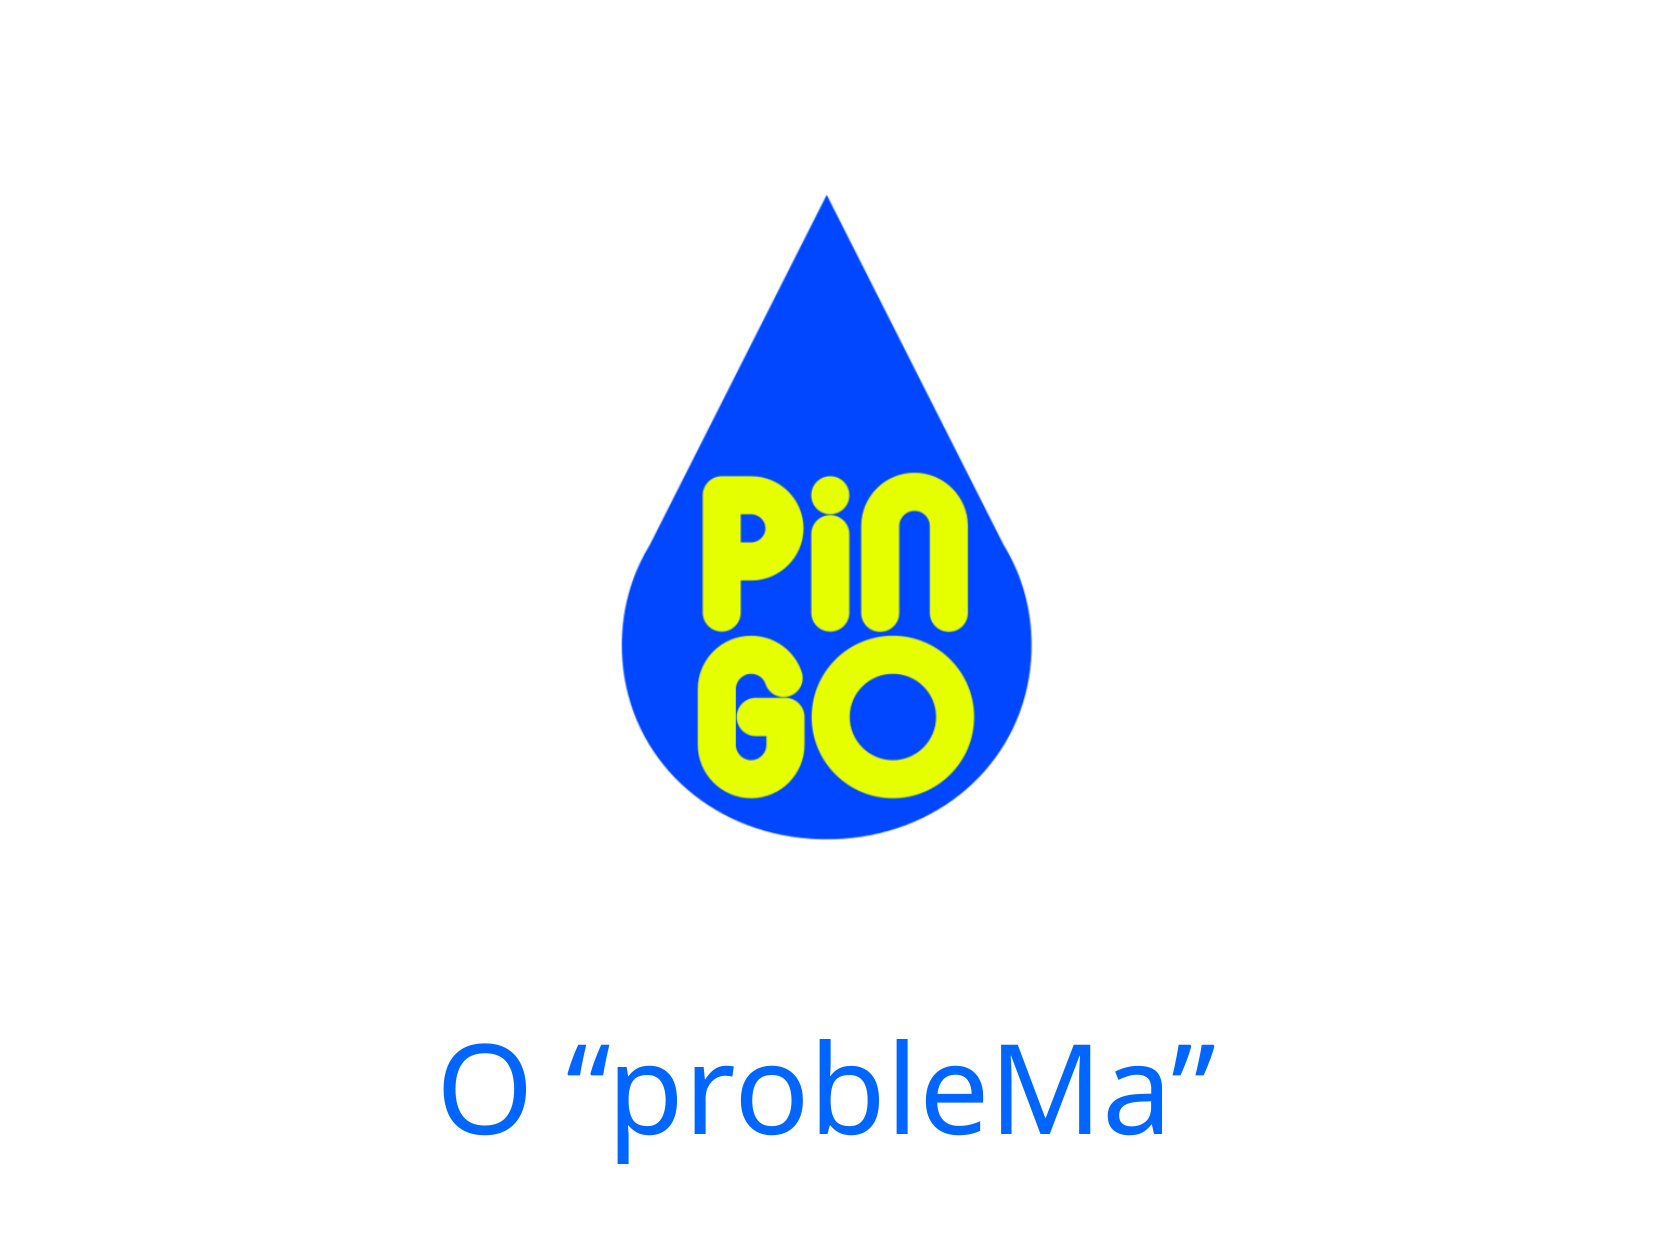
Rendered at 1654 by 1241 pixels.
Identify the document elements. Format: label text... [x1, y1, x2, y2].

picture [619, 192, 1035, 842]
title O “probleMa” [82, 1003, 1571, 1169]
